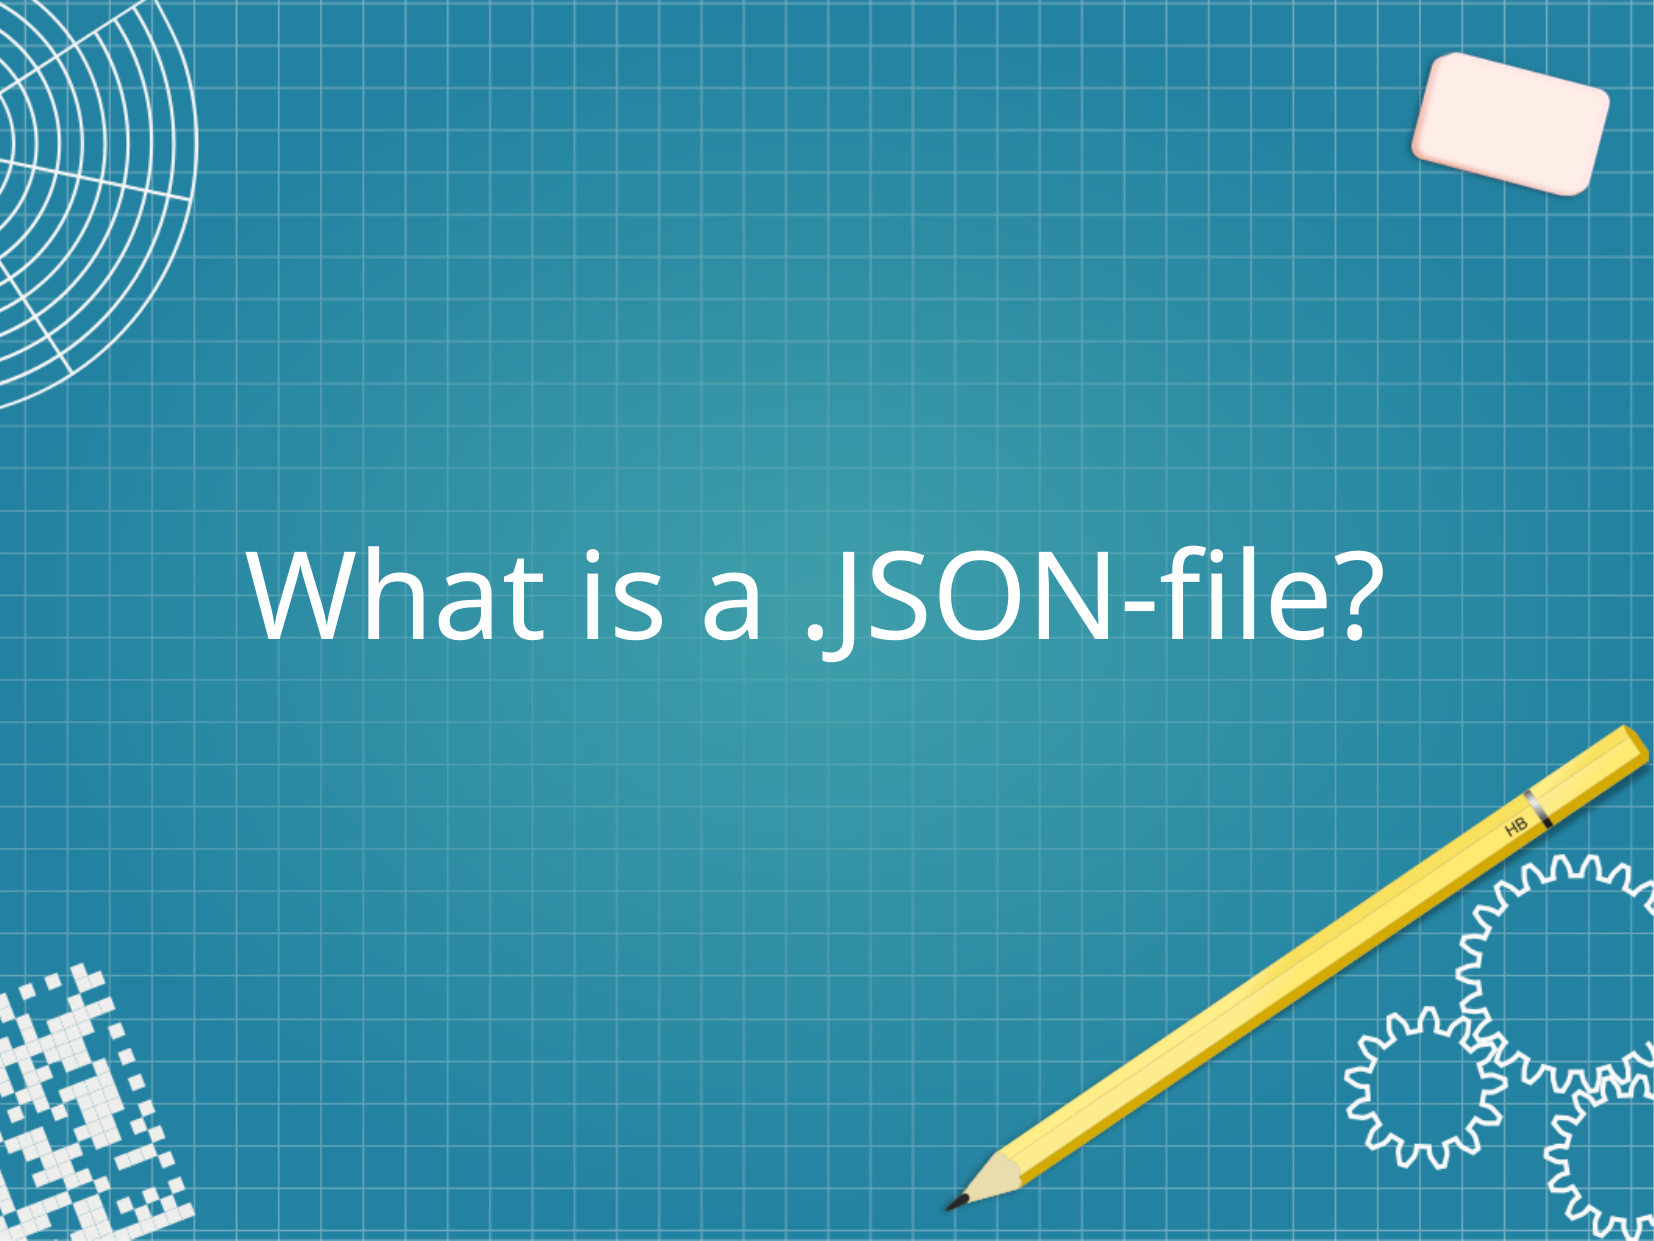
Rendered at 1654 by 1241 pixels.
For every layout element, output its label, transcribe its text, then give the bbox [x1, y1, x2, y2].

picture [0, 0, 1654, 1241]
title What is a .JSON-file? [71, 450, 1561, 734]
